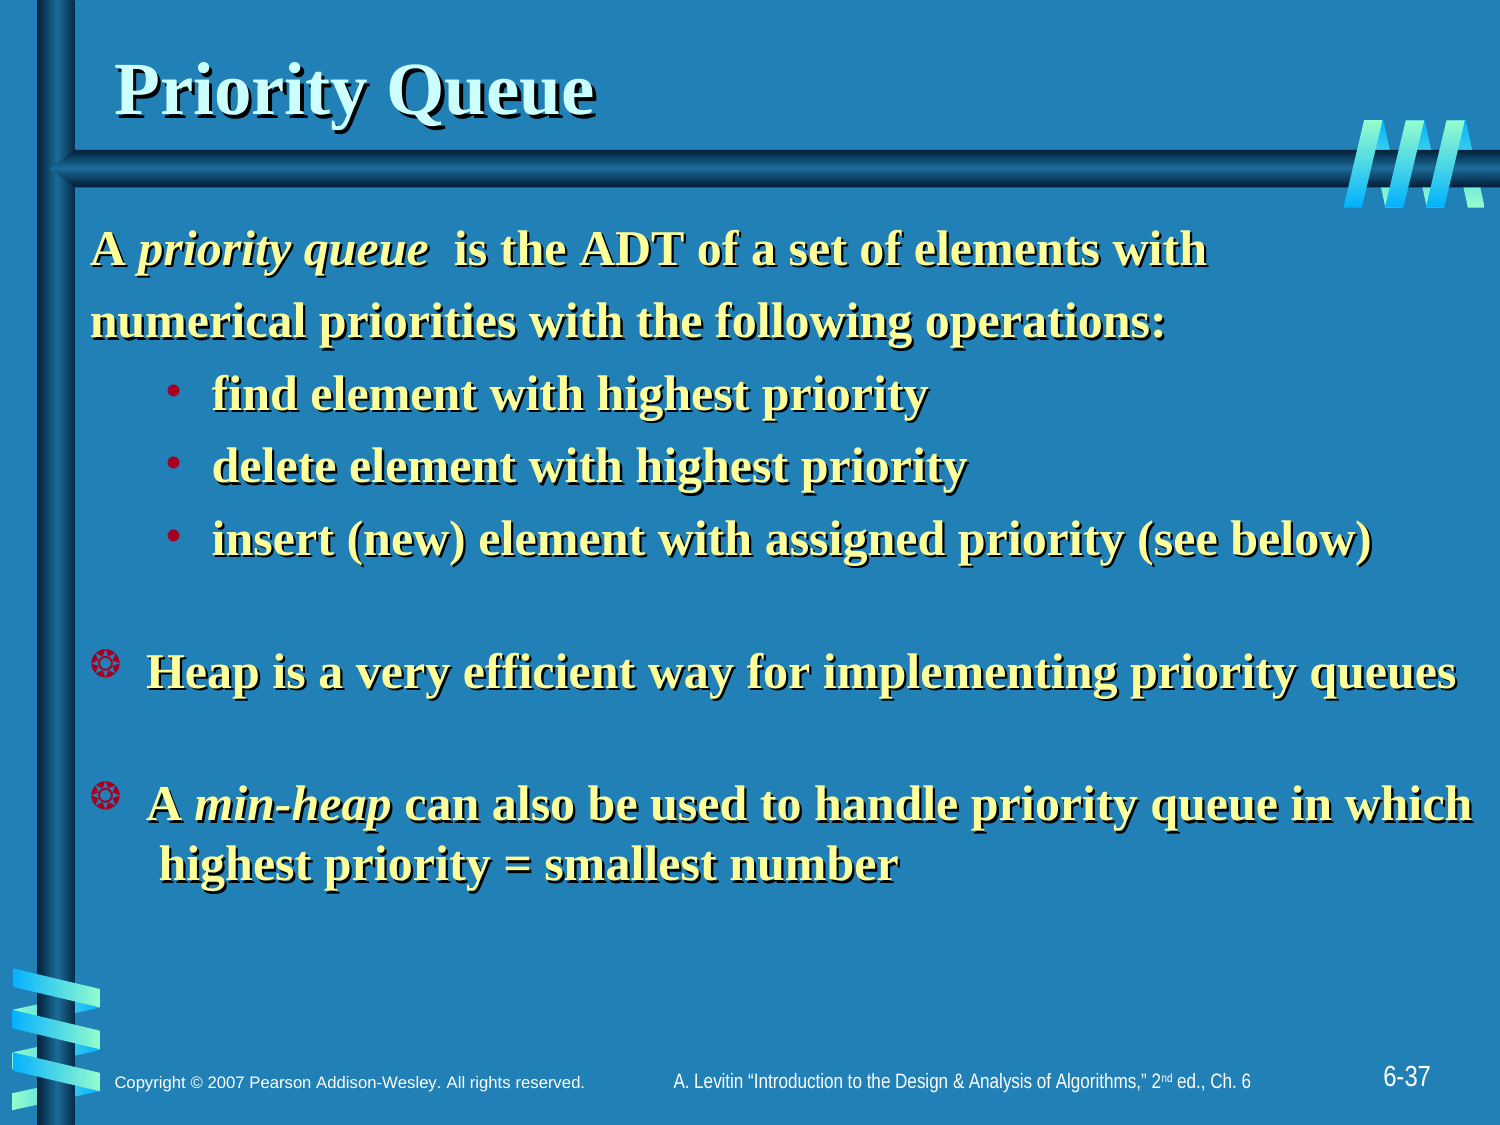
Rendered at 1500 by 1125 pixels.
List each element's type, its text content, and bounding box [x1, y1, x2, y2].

title Priority Queue [99, 24, 1345, 138]
list A priority queue is the ADT of a set of elements with numerical priorities with the following operations: find element with highest priority delete element with highest priority insert (new) element with assigned priority (see below) Heap is a very efficient way for implementing priority queues A min-heap can also be used to handle priority queue in which highest priority = smallest number [75, 207, 1500, 1013]
